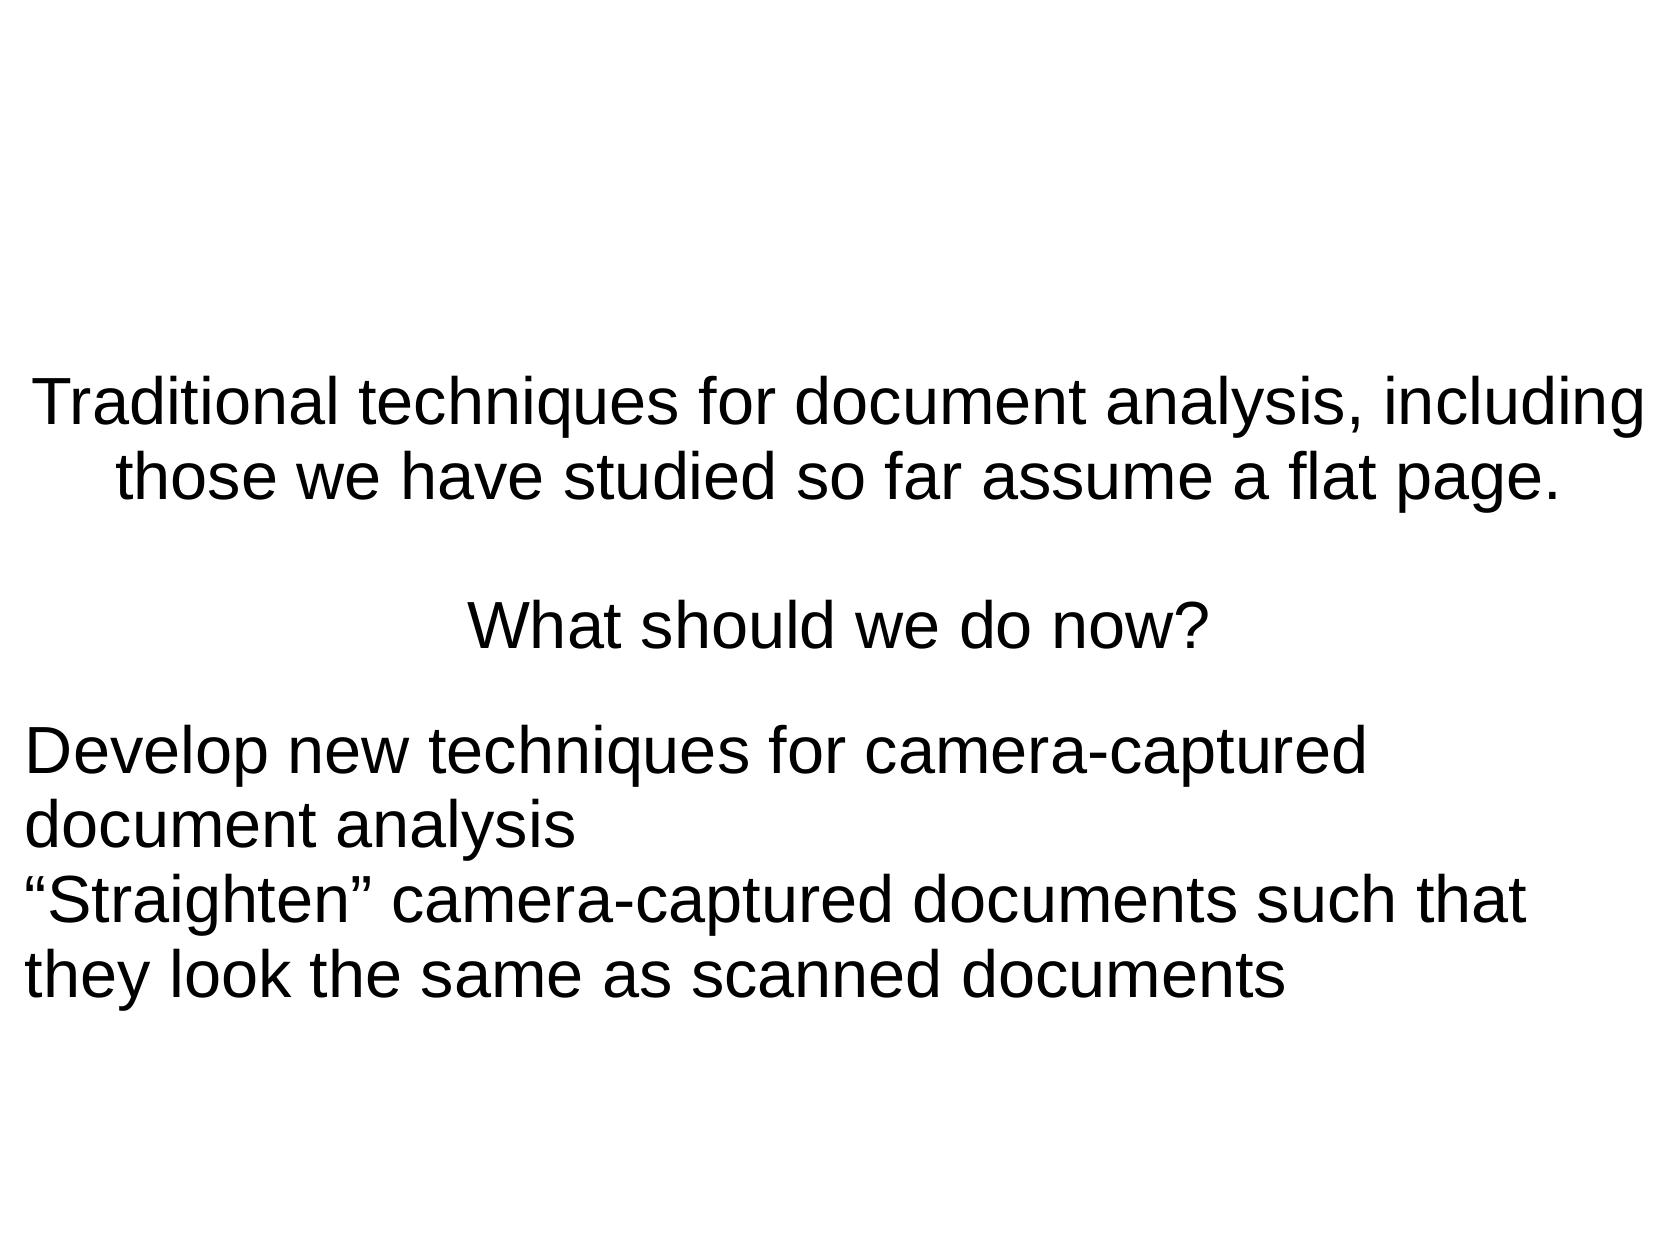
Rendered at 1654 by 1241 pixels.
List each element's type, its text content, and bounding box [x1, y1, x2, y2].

text_box Develop new techniques for camera-captured document analysis “Straighten” camera-captured documents such that they look the same as scanned documents [25, 678, 1654, 1046]
subtitle Traditional techniques for document analysis, including those we have studied so far assume a flat page. What should we do now? [25, 233, 1654, 678]
